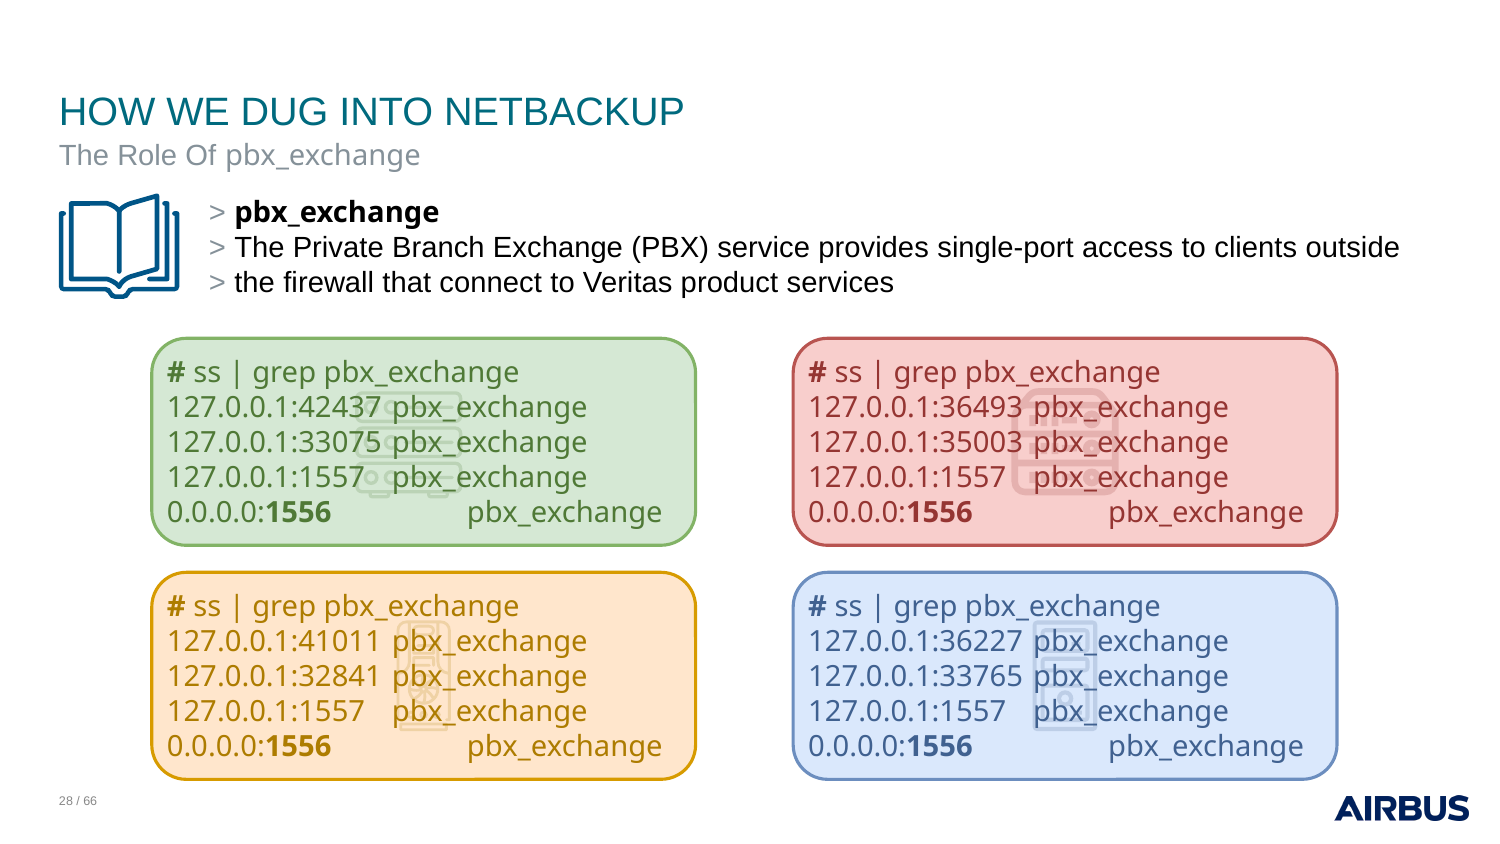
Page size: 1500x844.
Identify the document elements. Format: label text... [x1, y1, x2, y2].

text_box [355, 426, 463, 459]
text_box [147, 201, 170, 282]
text_box [355, 461, 463, 499]
text_box [58, 211, 180, 299]
text_box # ss | grep pbx_exchange 127.0.0.1:41011 pbx_exchange 127.0.0.1:32841 pbx_exchange 127.0.0.1:1557 pbx_exchange 0.0.0.0:1556 pbx_exchange [151, 572, 696, 778]
text_box # ss | grep pbx_exchange 127.0.0.1:36227 pbx_exchange 127.0.0.1:33765 pbx_exchange 127.0.0.1:1557 pbx_exchange 0.0.0.0:1556 pbx_exchange [793, 572, 1337, 778]
text_box > pbx_exchange > The Private Branch Exchange (PBX) service provides single-port access to clients outside > the firewall that connect to Veritas product services [193, 178, 1441, 314]
text_box [68, 193, 160, 289]
picture [1334, 795, 1469, 821]
text_box # ss | grep pbx_exchange 127.0.0.1:42437 pbx_exchange 127.0.0.1:33075 pbx_exchange 127.0.0.1:1557 pbx_exchange 0.0.0.0:1556 pbx_exchange [151, 338, 696, 544]
title HOW WE DUG INTO NETBACKUP The Role Of pbx_exchange [58, 80, 1441, 192]
text_box # ss | grep pbx_exchange 127.0.0.1:36493 pbx_exchange 127.0.0.1:35003 pbx_exchange 127.0.0.1:1557 pbx_exchange 0.0.0.0:1556 pbx_exchange [793, 338, 1337, 544]
text_box [355, 391, 463, 424]
